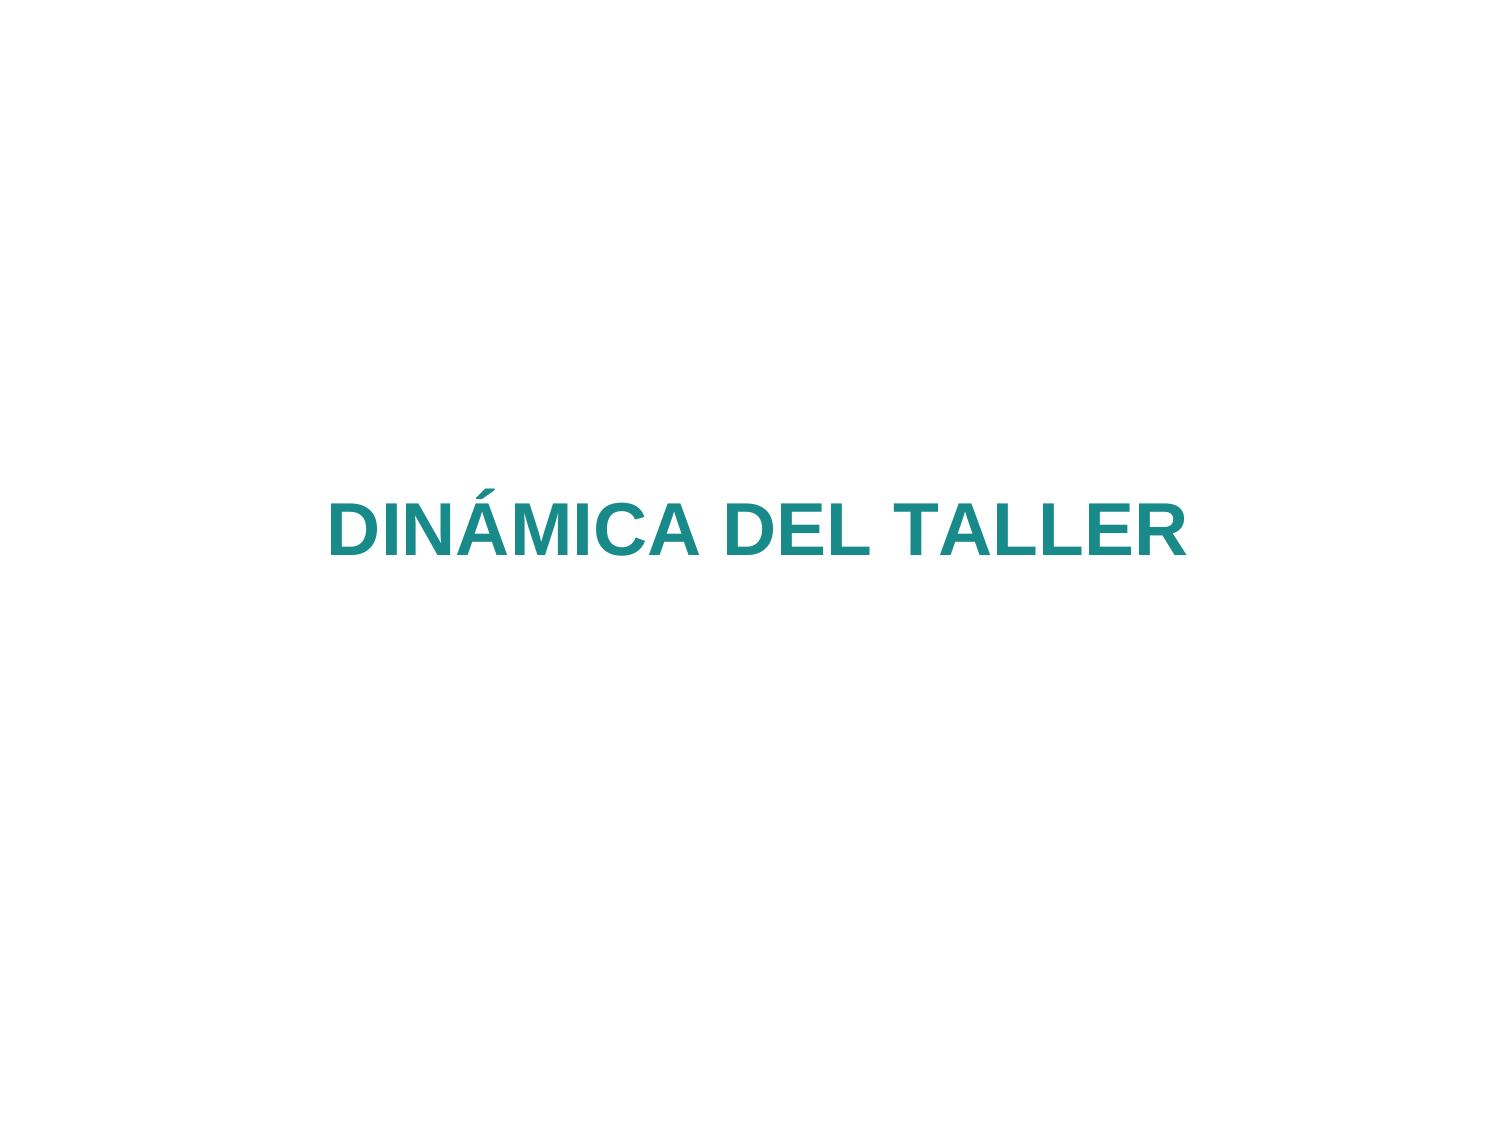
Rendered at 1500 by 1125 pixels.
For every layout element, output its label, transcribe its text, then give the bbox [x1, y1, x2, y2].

subtitle DINÁMICA DEL TALLER [120, 41, 1396, 1019]
